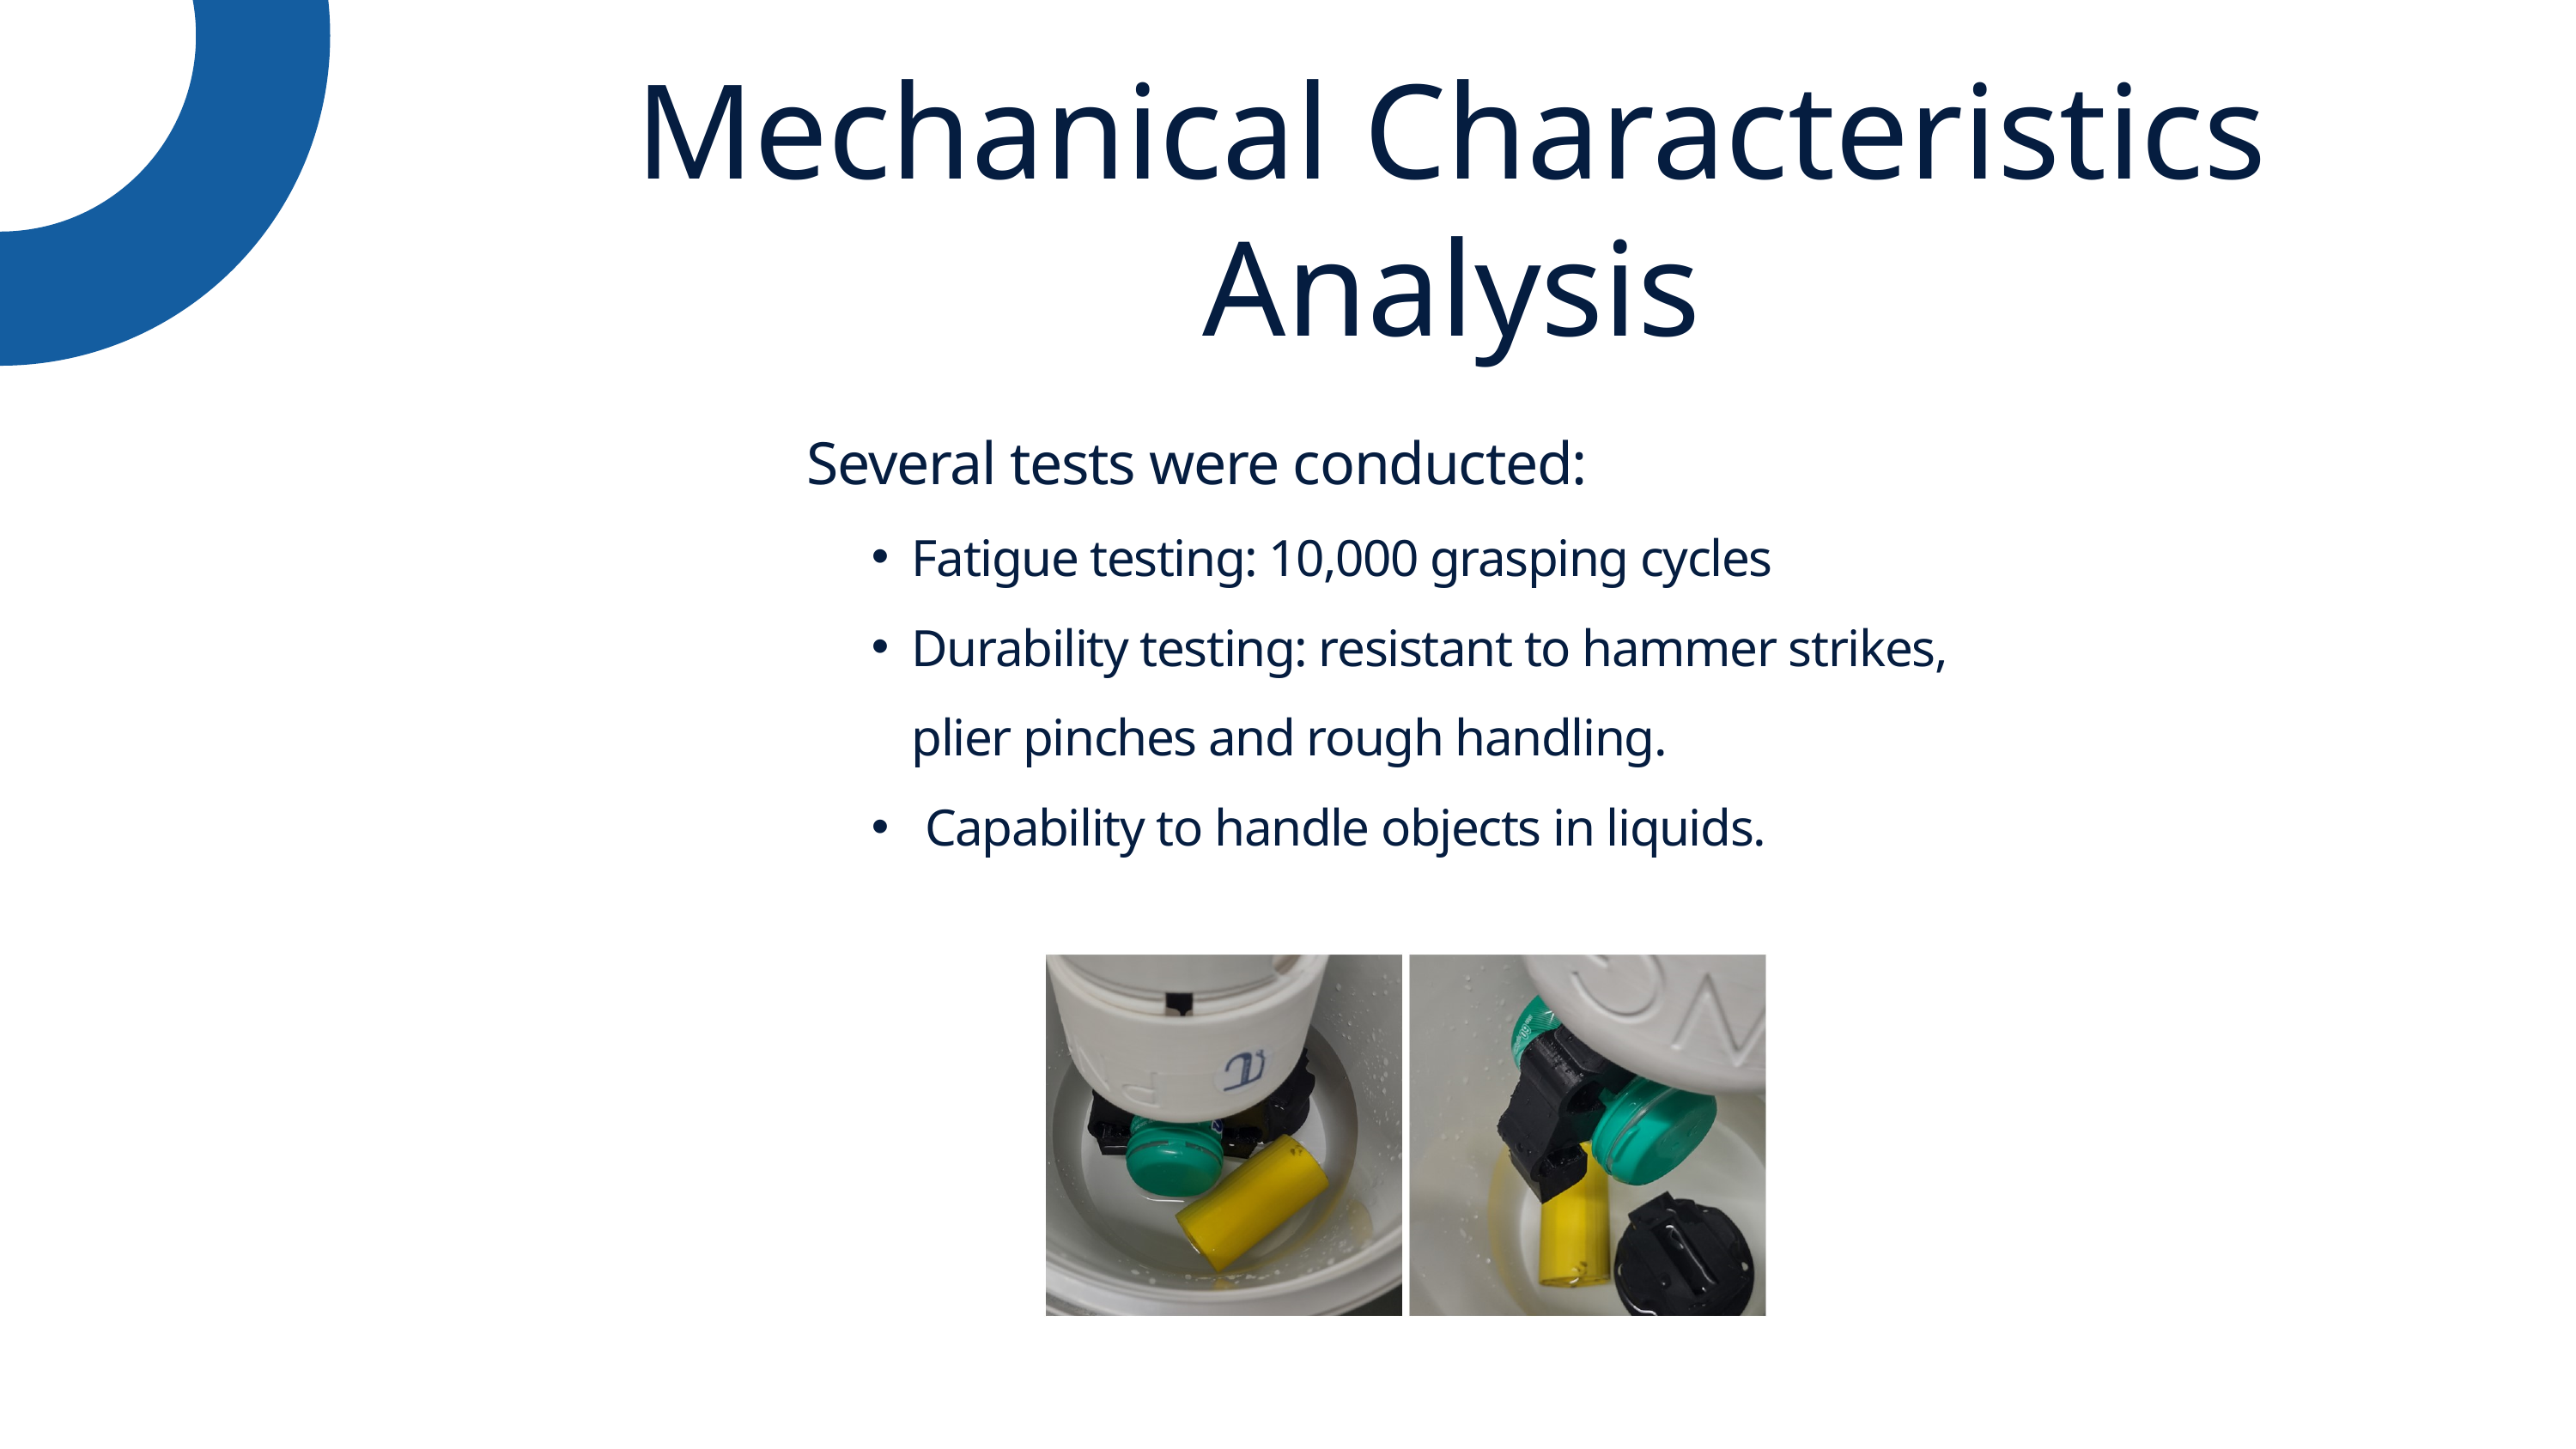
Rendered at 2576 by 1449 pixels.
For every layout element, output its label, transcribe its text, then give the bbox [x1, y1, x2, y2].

picture [1043, 952, 1768, 1318]
text_box [0, 0, 264, 299]
text_box Mechanical Characteristics Analysis [471, 48, 2432, 546]
text_box Several tests were conducted: Fatigue testing: 10,000 grasping cycles Durability testing: resistant to hammer strikes, plier pinches and rough handling. Capability to handle objects in liquids. [807, 391, 1958, 1276]
